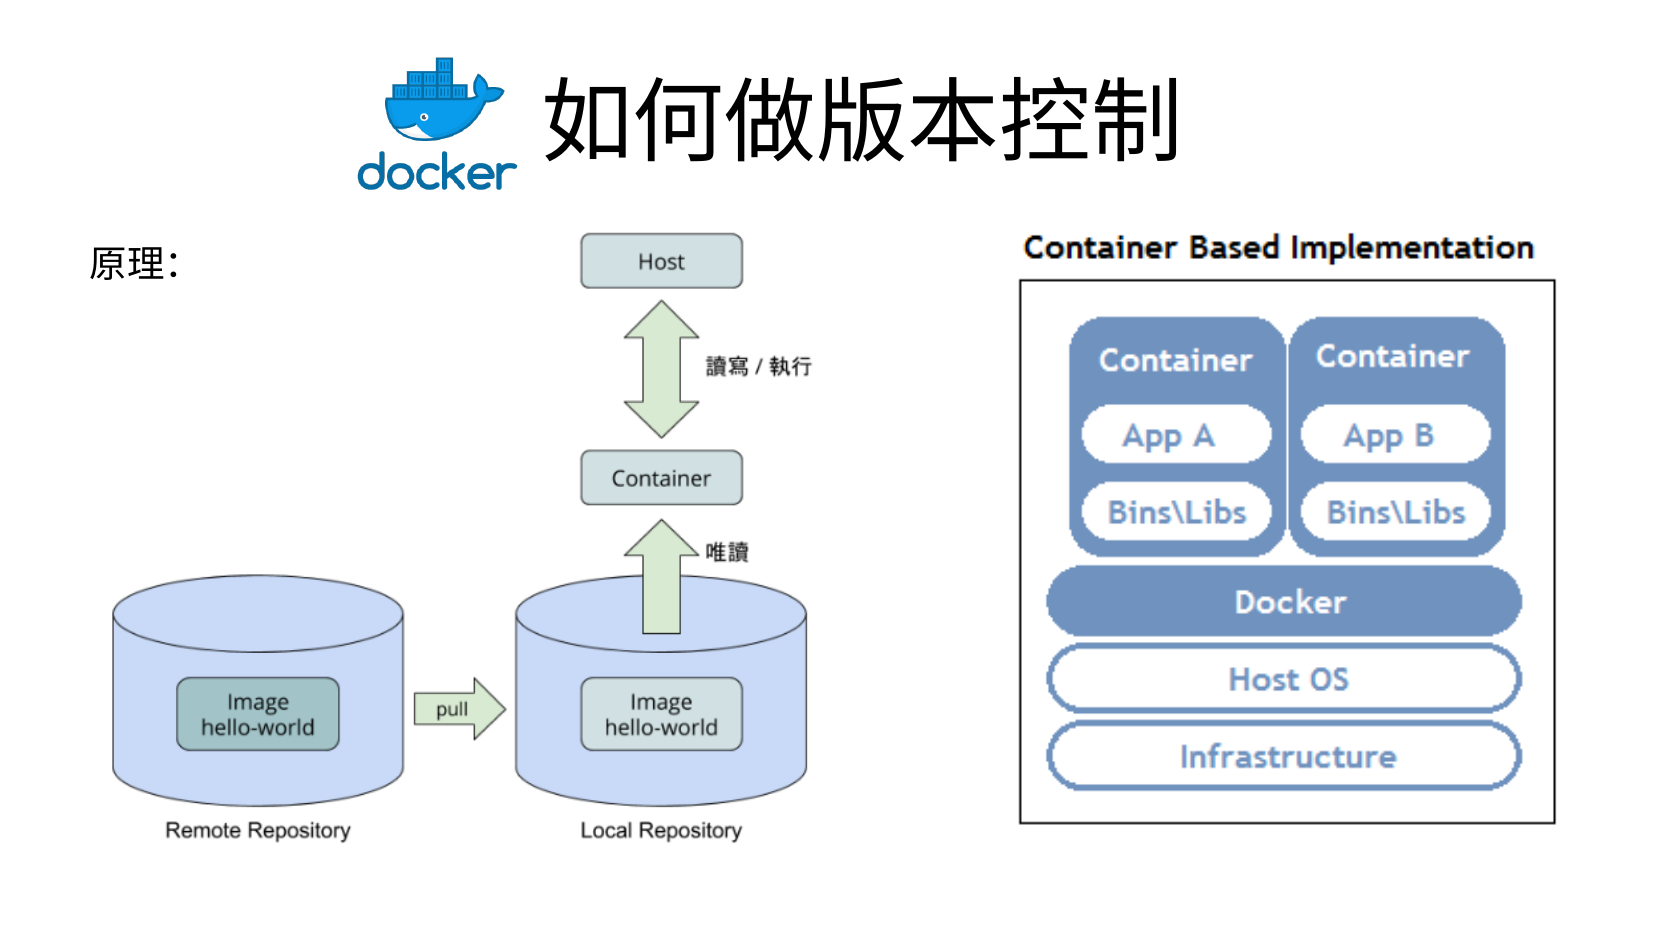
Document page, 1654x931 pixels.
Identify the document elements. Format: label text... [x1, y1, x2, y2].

title 如何做版本控制 [82, 37, 1571, 193]
picture [343, 43, 531, 204]
picture [82, 229, 863, 863]
text_box 原理： [75, 227, 226, 303]
picture [1012, 225, 1576, 832]
